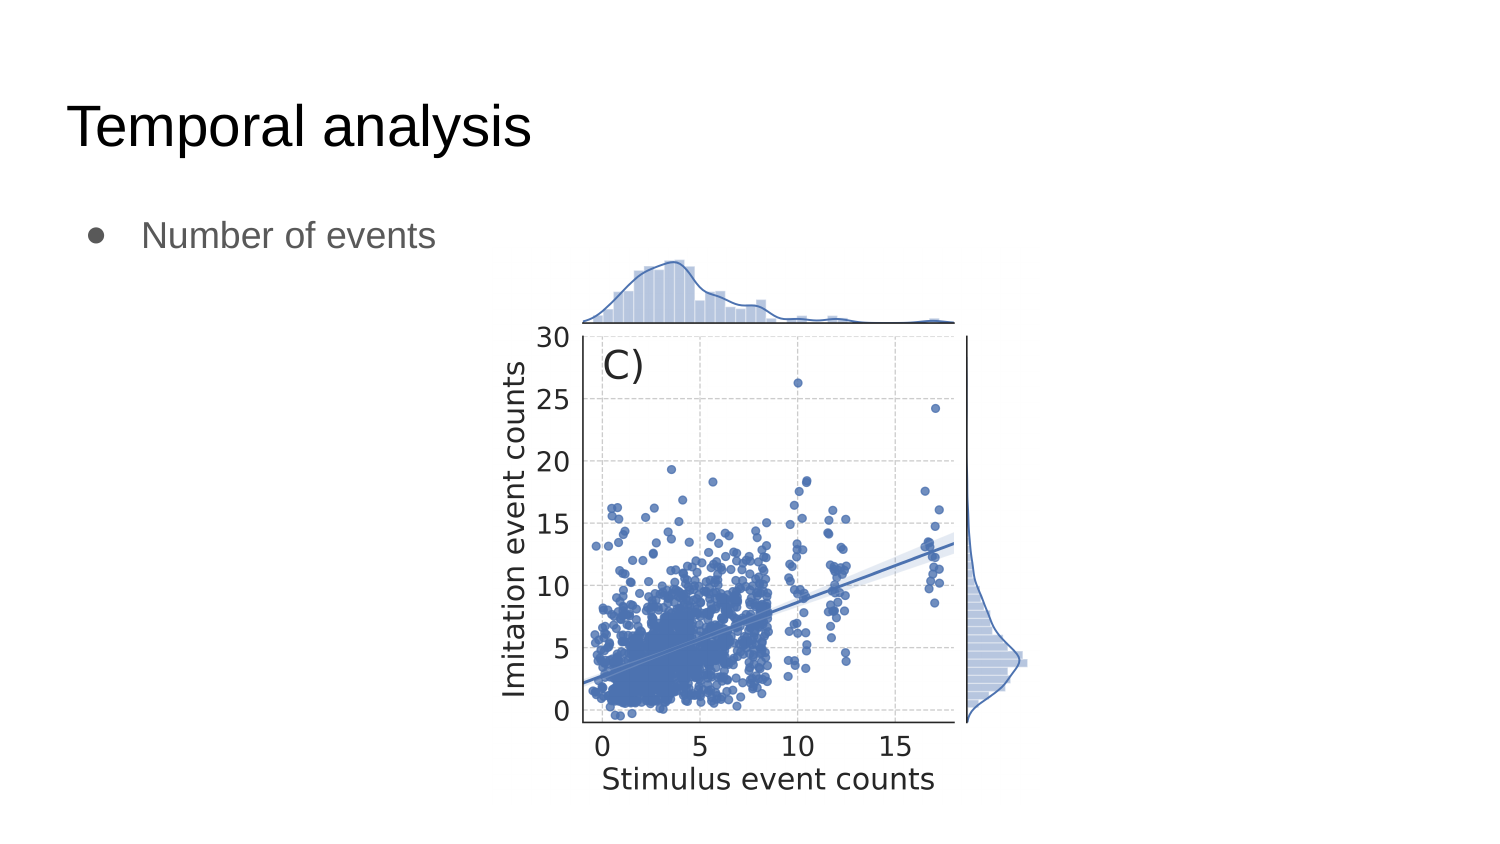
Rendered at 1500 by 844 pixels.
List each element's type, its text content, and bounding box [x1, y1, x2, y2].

title Temporal analysis [51, 72, 1449, 167]
list Number of events [51, 188, 1449, 750]
picture [492, 247, 1040, 805]
